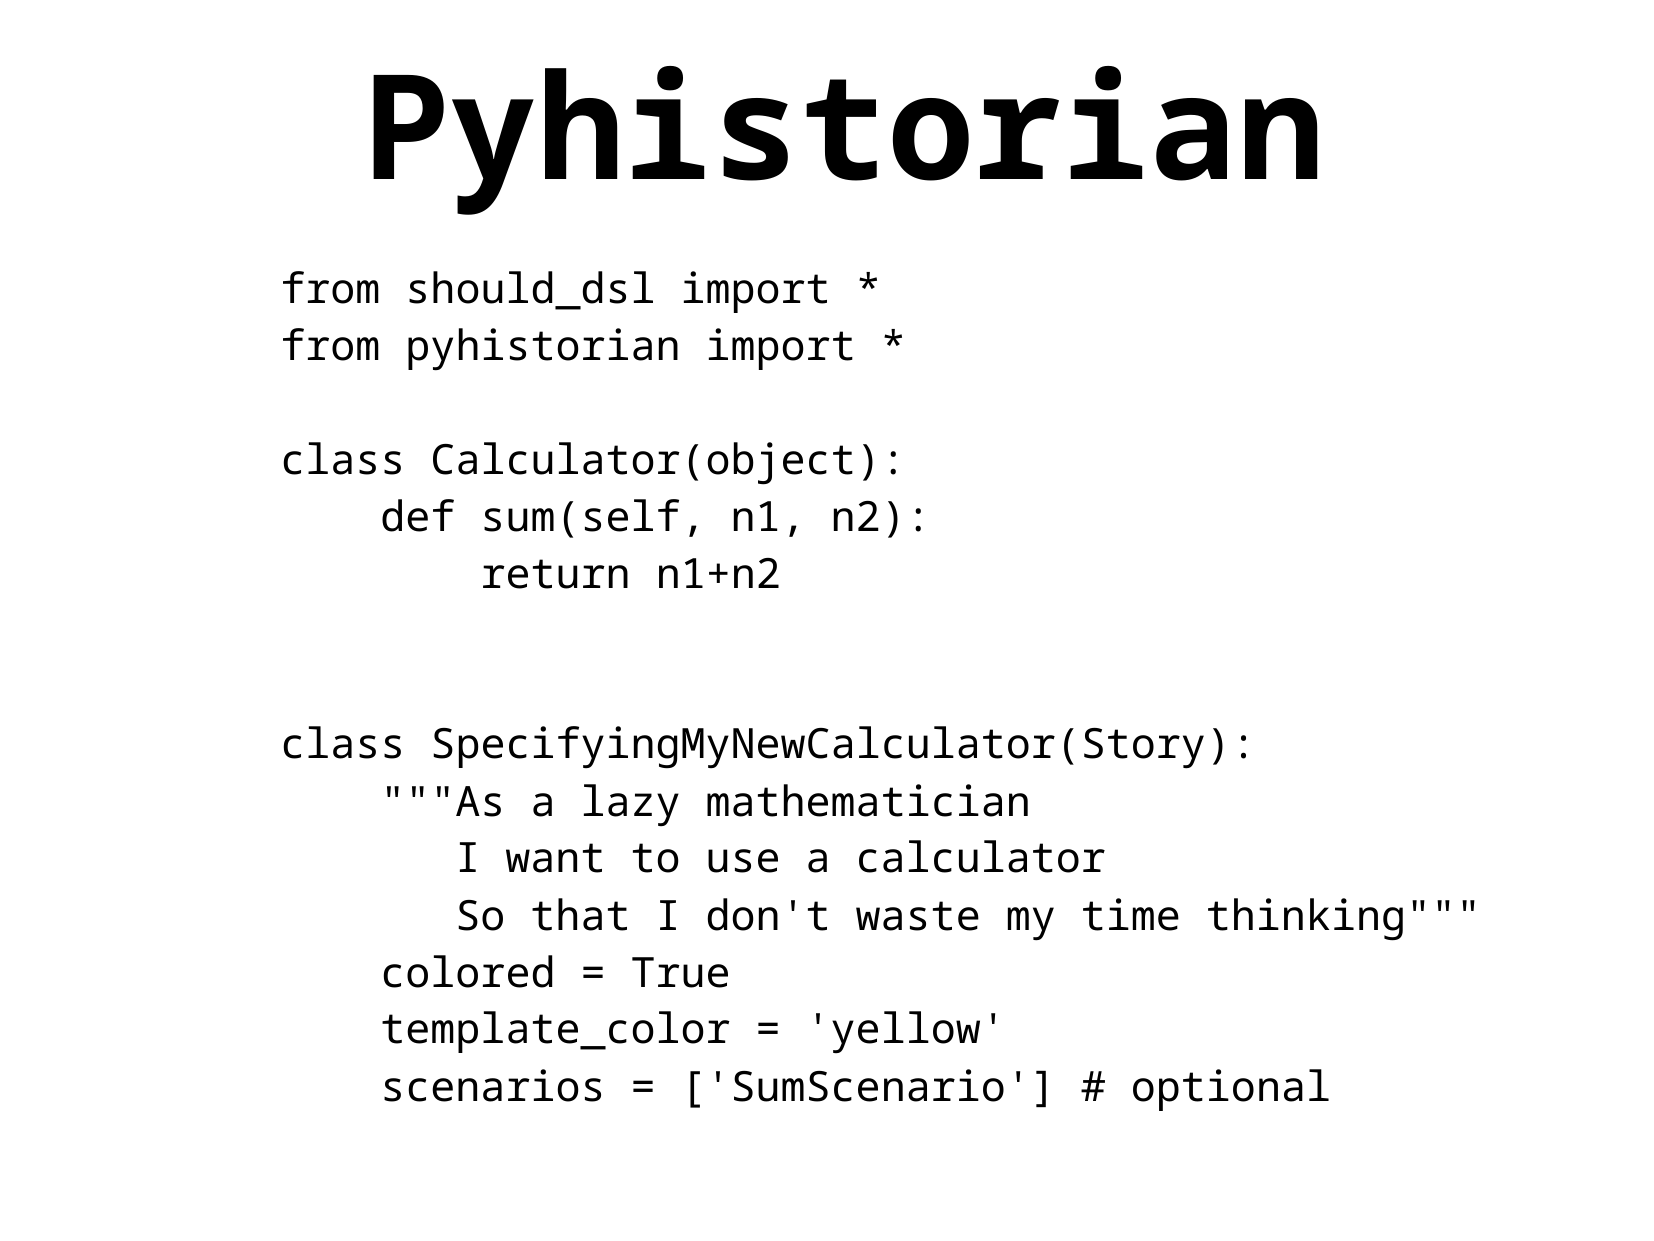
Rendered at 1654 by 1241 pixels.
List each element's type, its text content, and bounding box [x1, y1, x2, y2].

text_box Pyhistorian [300, 16, 1388, 204]
text_box from should_dsl import * from pyhistorian import * class Calculator(object): def sum(self, n1, n2): return n1+n2 class SpecifyingMyNewCalculator(Story): """As a lazy mathematician I want to use a calculator So that I don't waste my time thinking""" colored = True template_color = 'yellow' scenarios = ['SumScenario'] # optional [265, 250, 1654, 1092]
